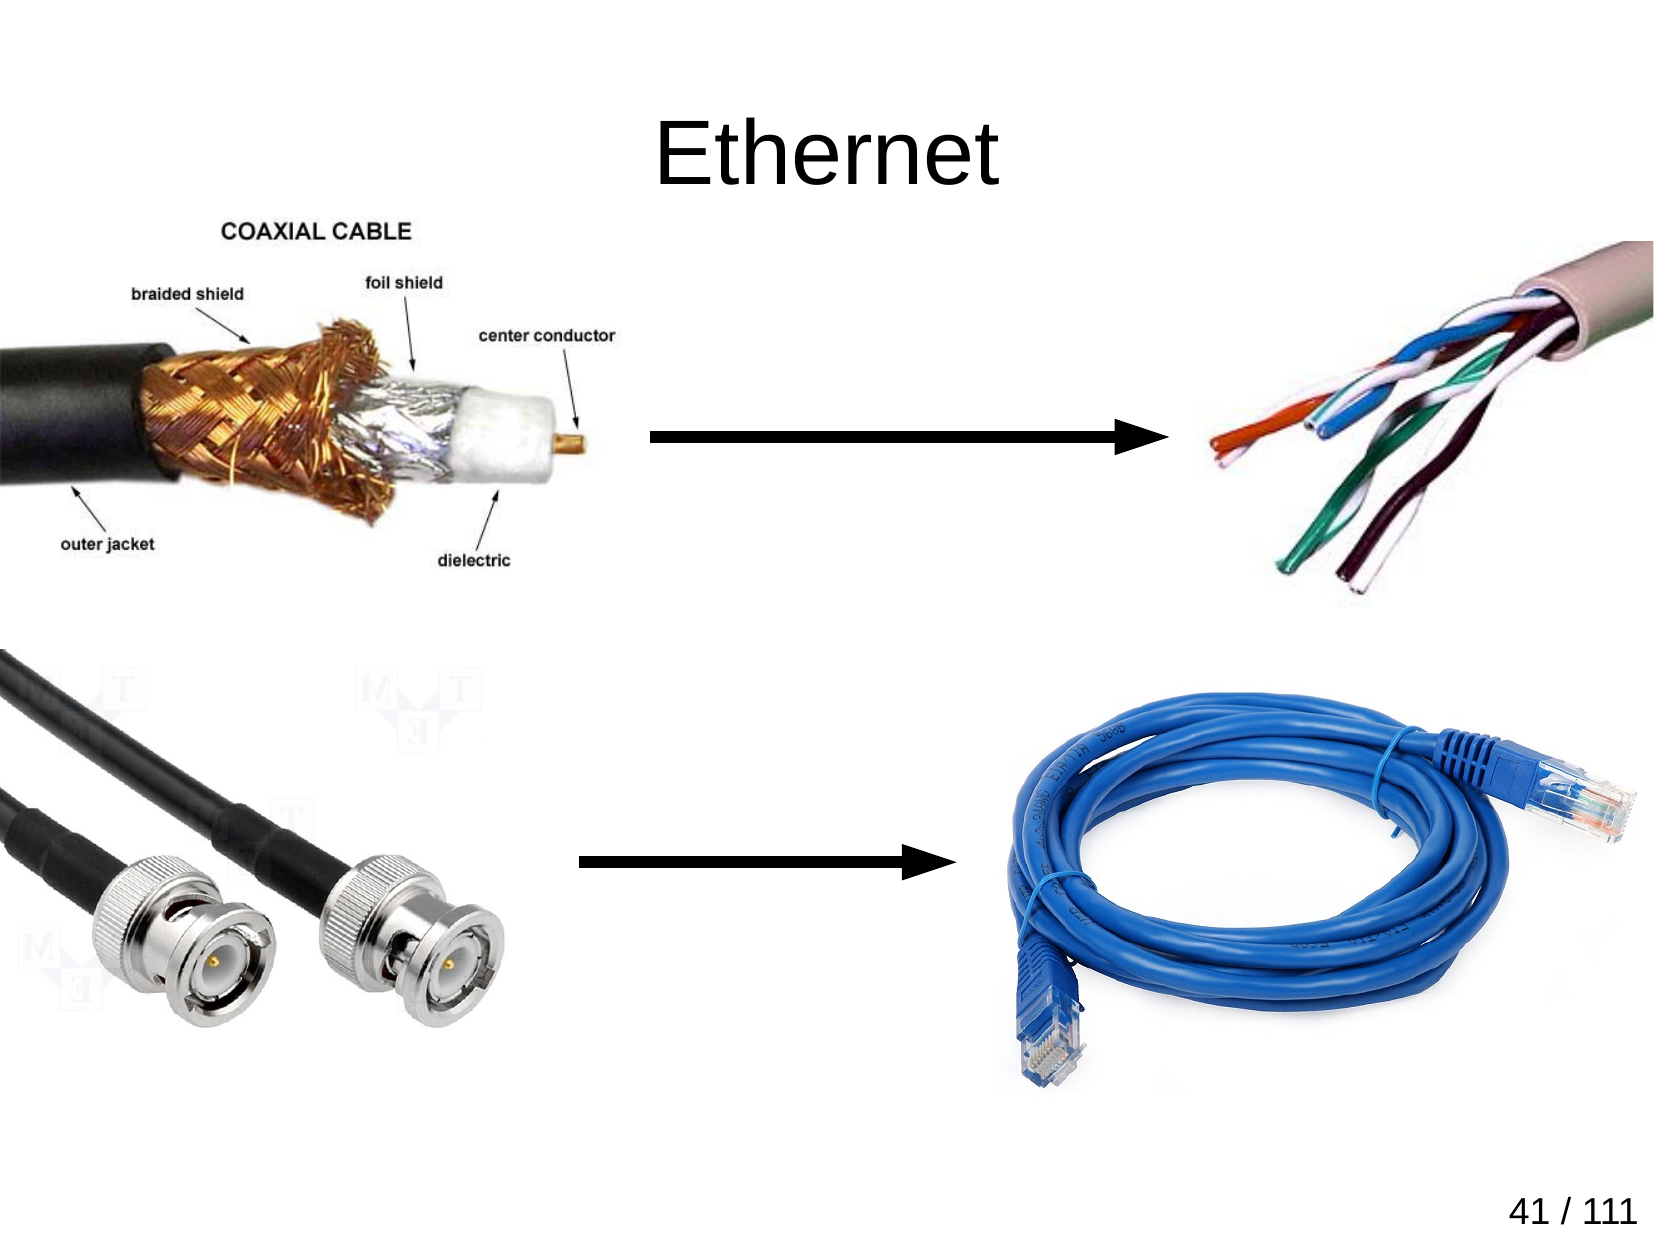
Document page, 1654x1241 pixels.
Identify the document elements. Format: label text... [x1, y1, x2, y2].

text_box <number> / 111 [1380, 1183, 1654, 1241]
picture [992, 681, 1639, 1099]
picture [0, 649, 508, 1031]
picture [0, 207, 626, 584]
picture [1195, 241, 1654, 615]
title Ethernet [82, 49, 1571, 257]
